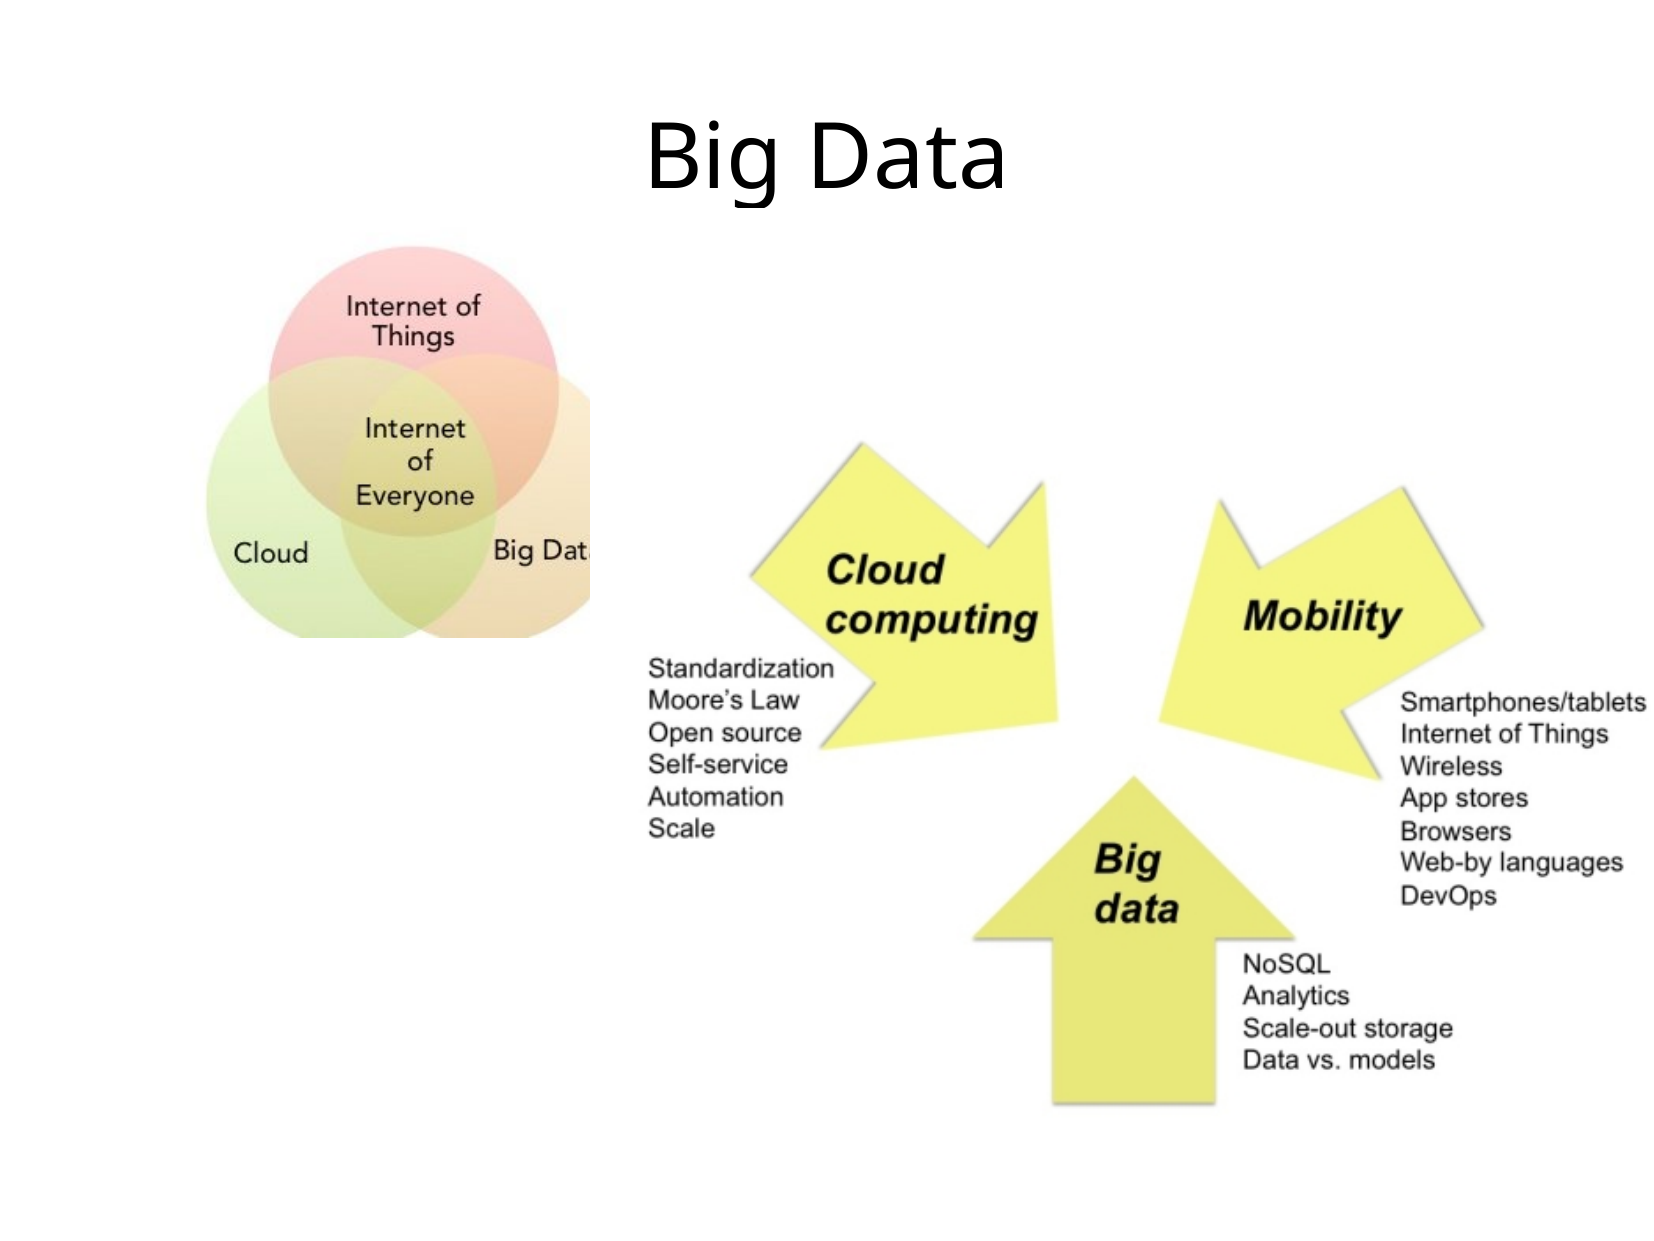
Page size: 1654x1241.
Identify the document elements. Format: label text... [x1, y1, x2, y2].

title Big Data [82, 49, 1571, 257]
picture [41, 208, 1654, 1167]
